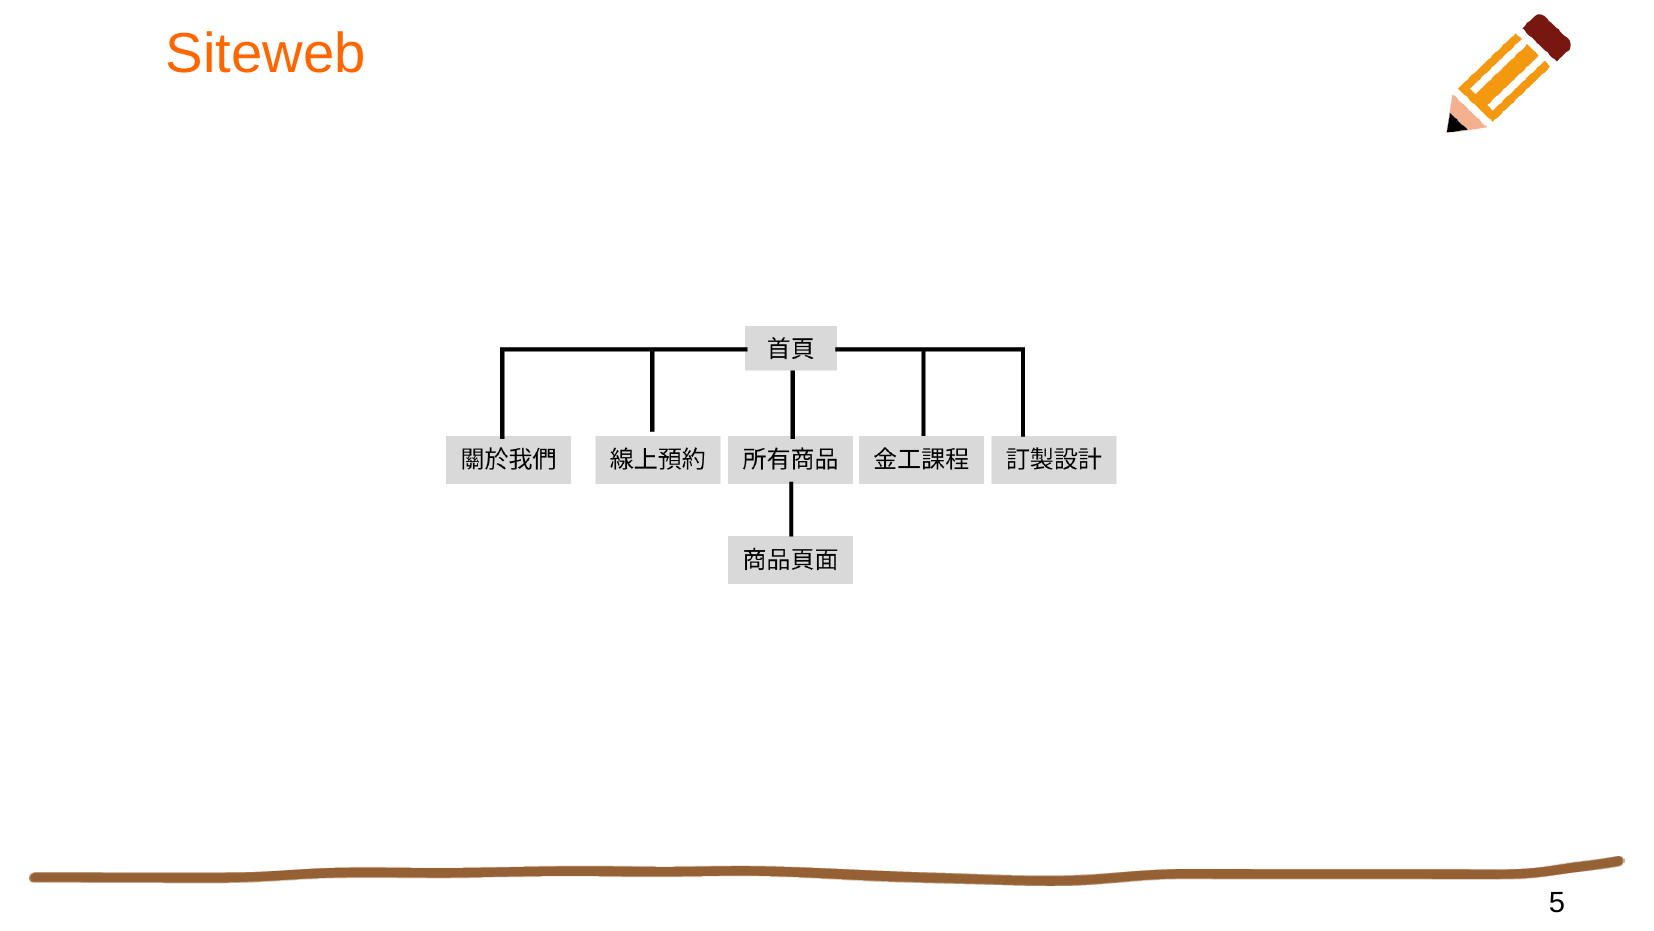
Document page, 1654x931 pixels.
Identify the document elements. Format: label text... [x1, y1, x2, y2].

picture [1446, 14, 1571, 133]
title Siteweb [0, 21, 945, 148]
picture [29, 856, 1625, 886]
picture [236, 206, 1388, 855]
